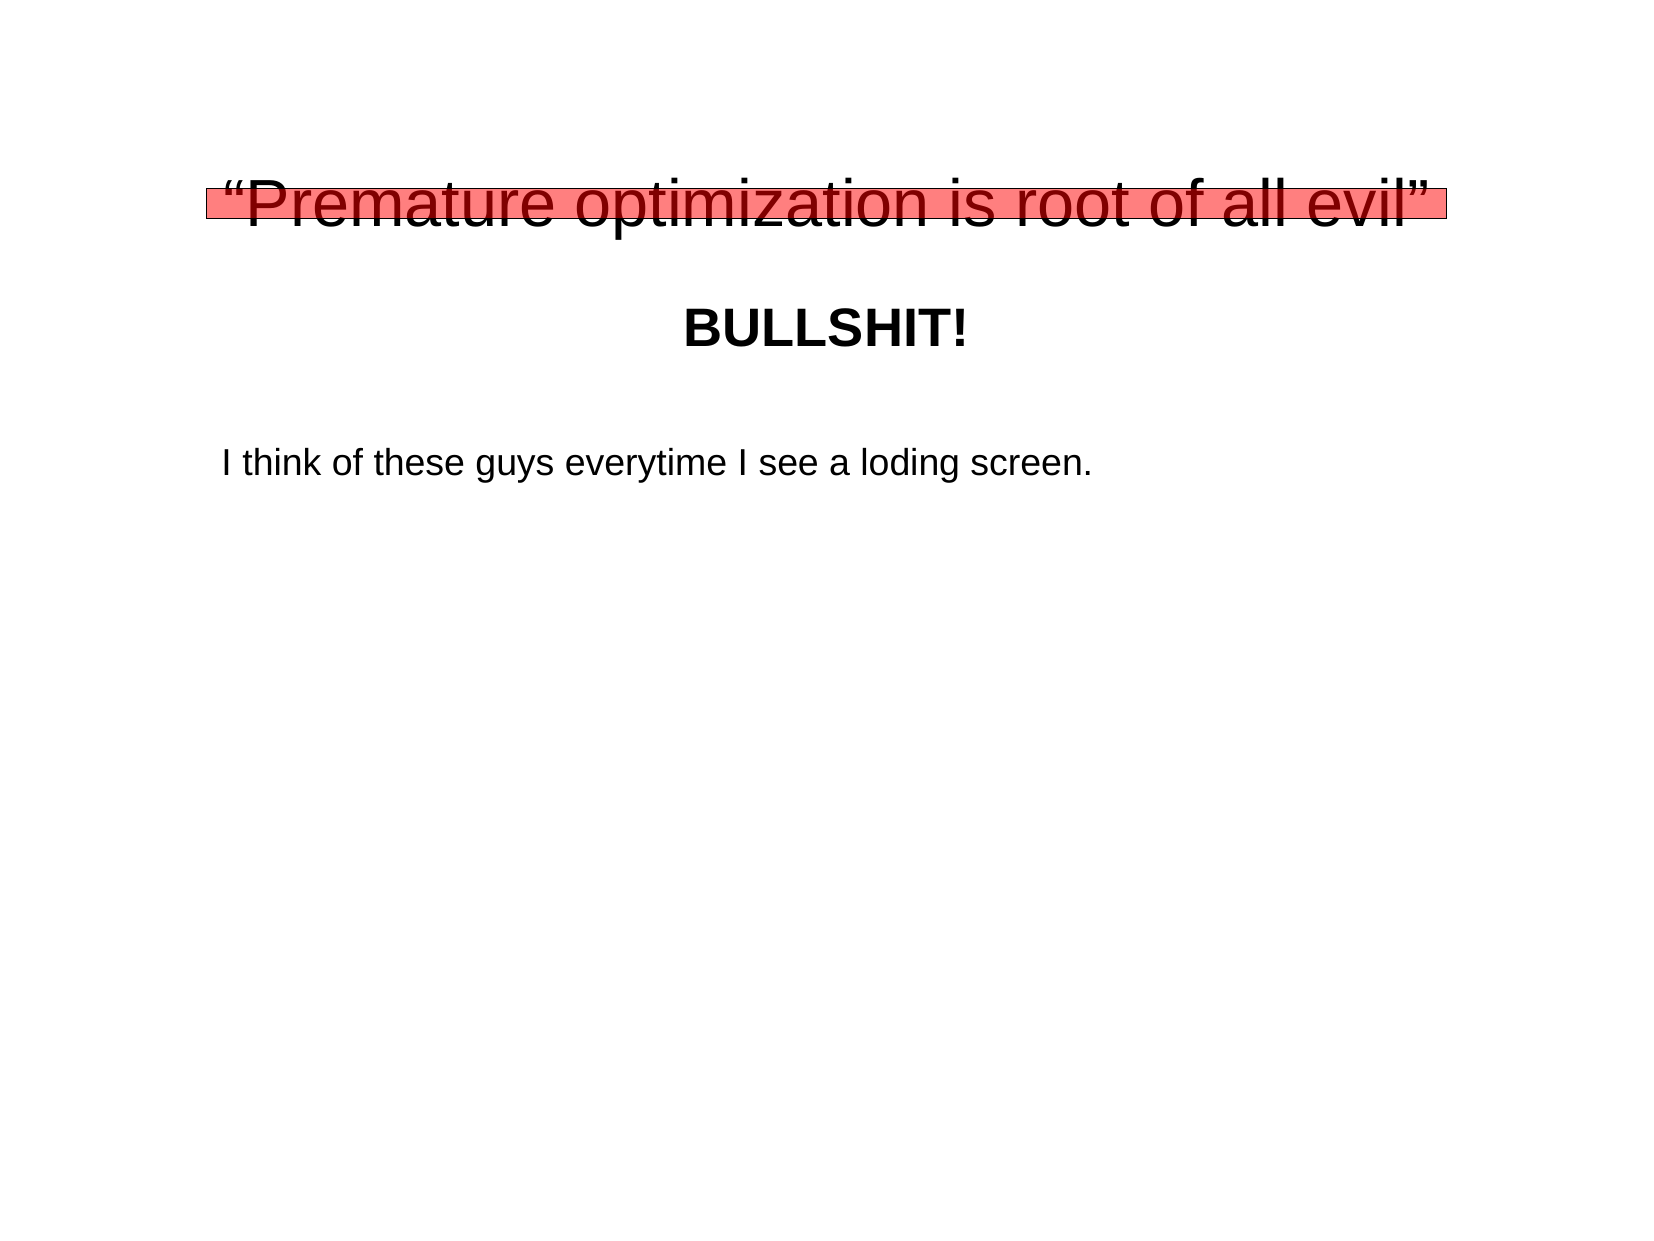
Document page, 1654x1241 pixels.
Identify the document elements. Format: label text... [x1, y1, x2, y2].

text_box [206, 188, 1447, 219]
subtitle “Premature optimization is root of all evil” [82, 106, 1571, 300]
text_box BULLSHIT! I think of these guys everytime I see a loding screen. [206, 259, 1447, 465]
